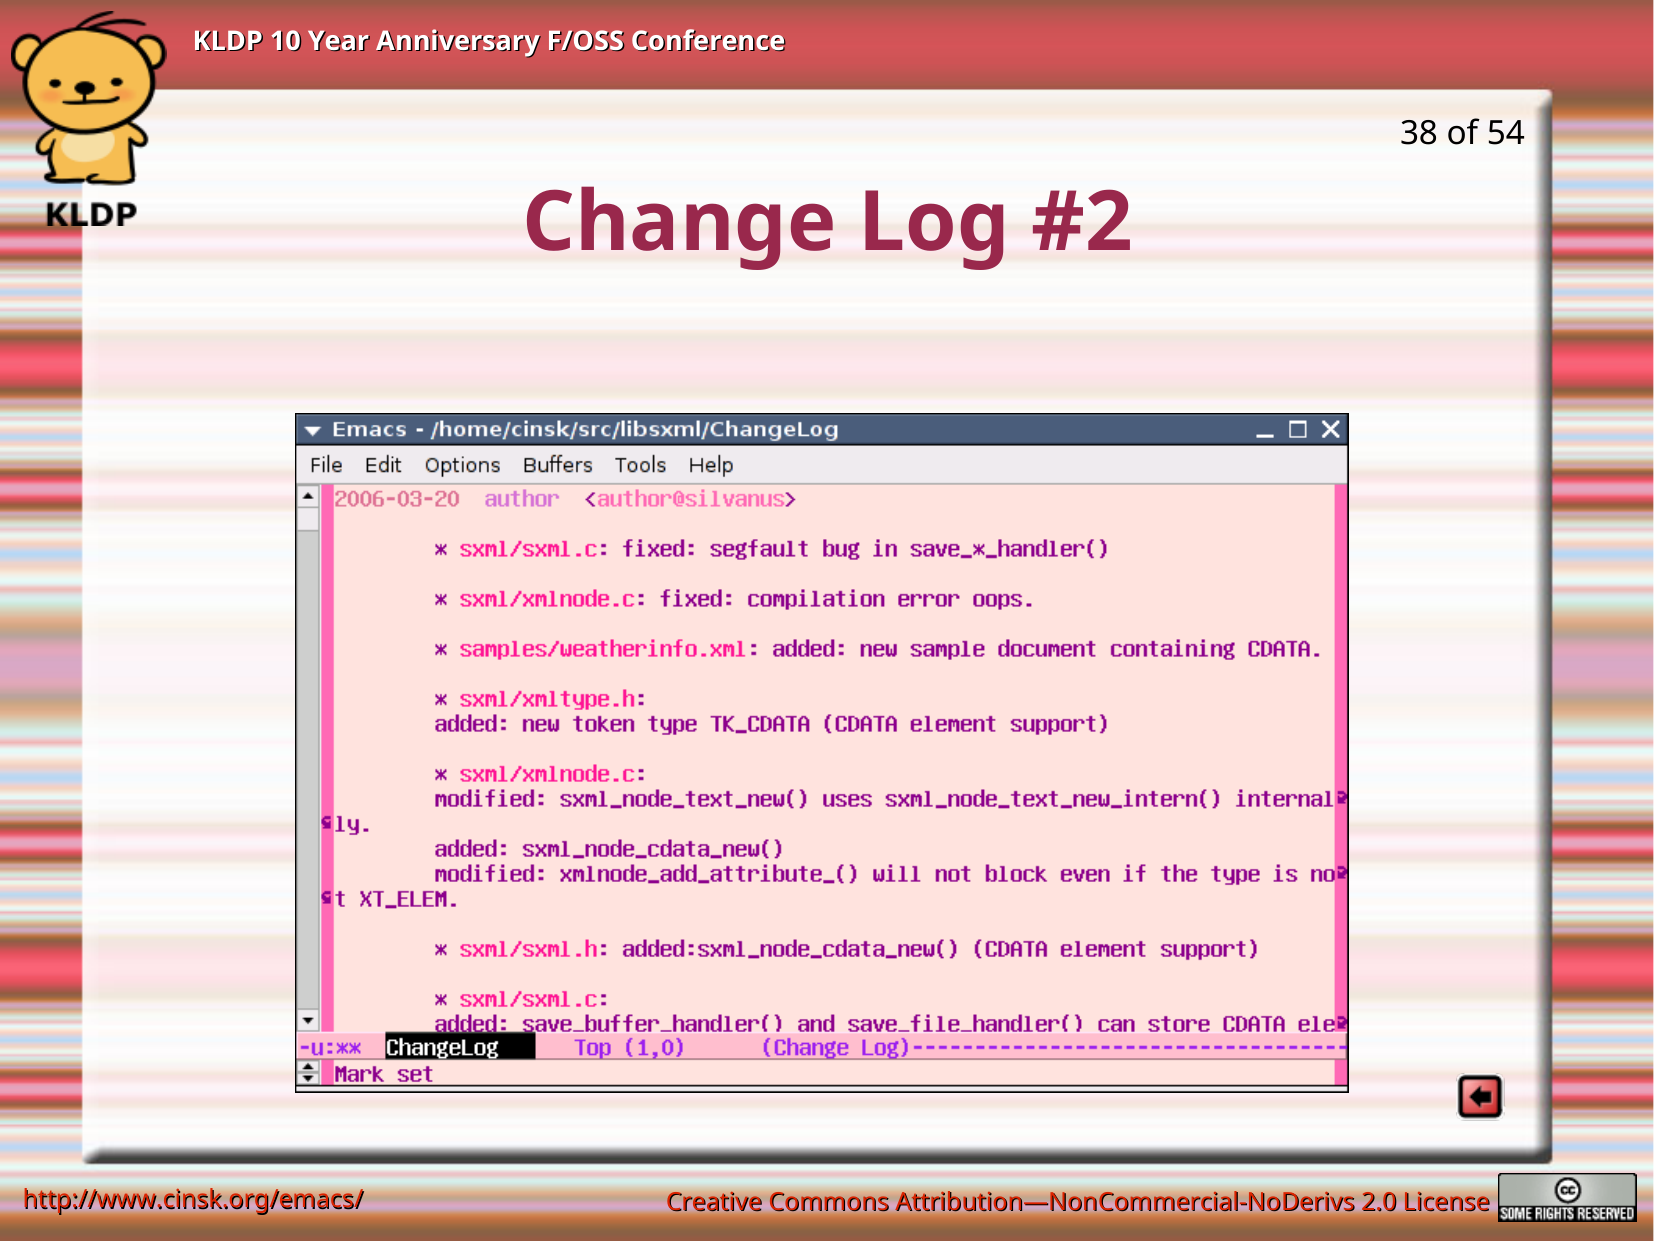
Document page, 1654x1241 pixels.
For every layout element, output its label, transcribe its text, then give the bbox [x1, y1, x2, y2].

title Change Log #2 [121, 114, 1534, 322]
picture [0, 0, 1654, 1241]
